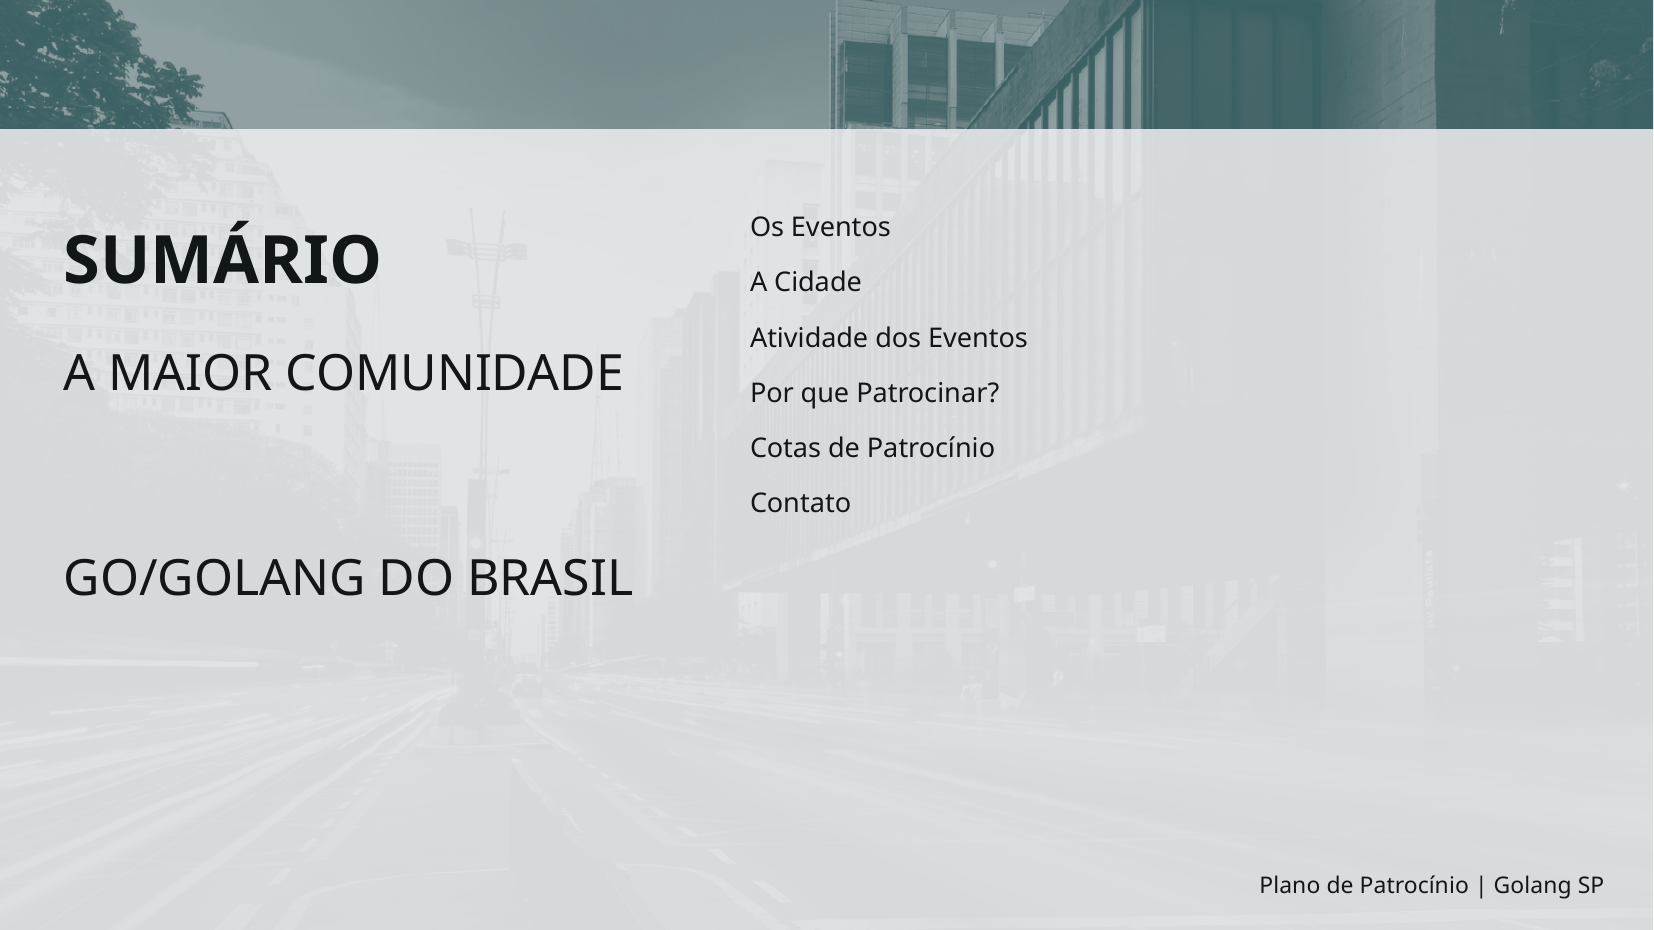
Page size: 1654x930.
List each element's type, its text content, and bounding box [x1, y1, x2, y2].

title SUMÁRIO A MAIOR COMUNIDADE GO/GOLANG DO BRASIL [63, 166, 634, 633]
title Os Eventos A Cidade Atividade dos Eventos Por que Patrocinar? Cotas de Patrocínio Contato [750, 189, 1591, 526]
title Plano de Patrocínio | Golang SP [45, 840, 1606, 930]
